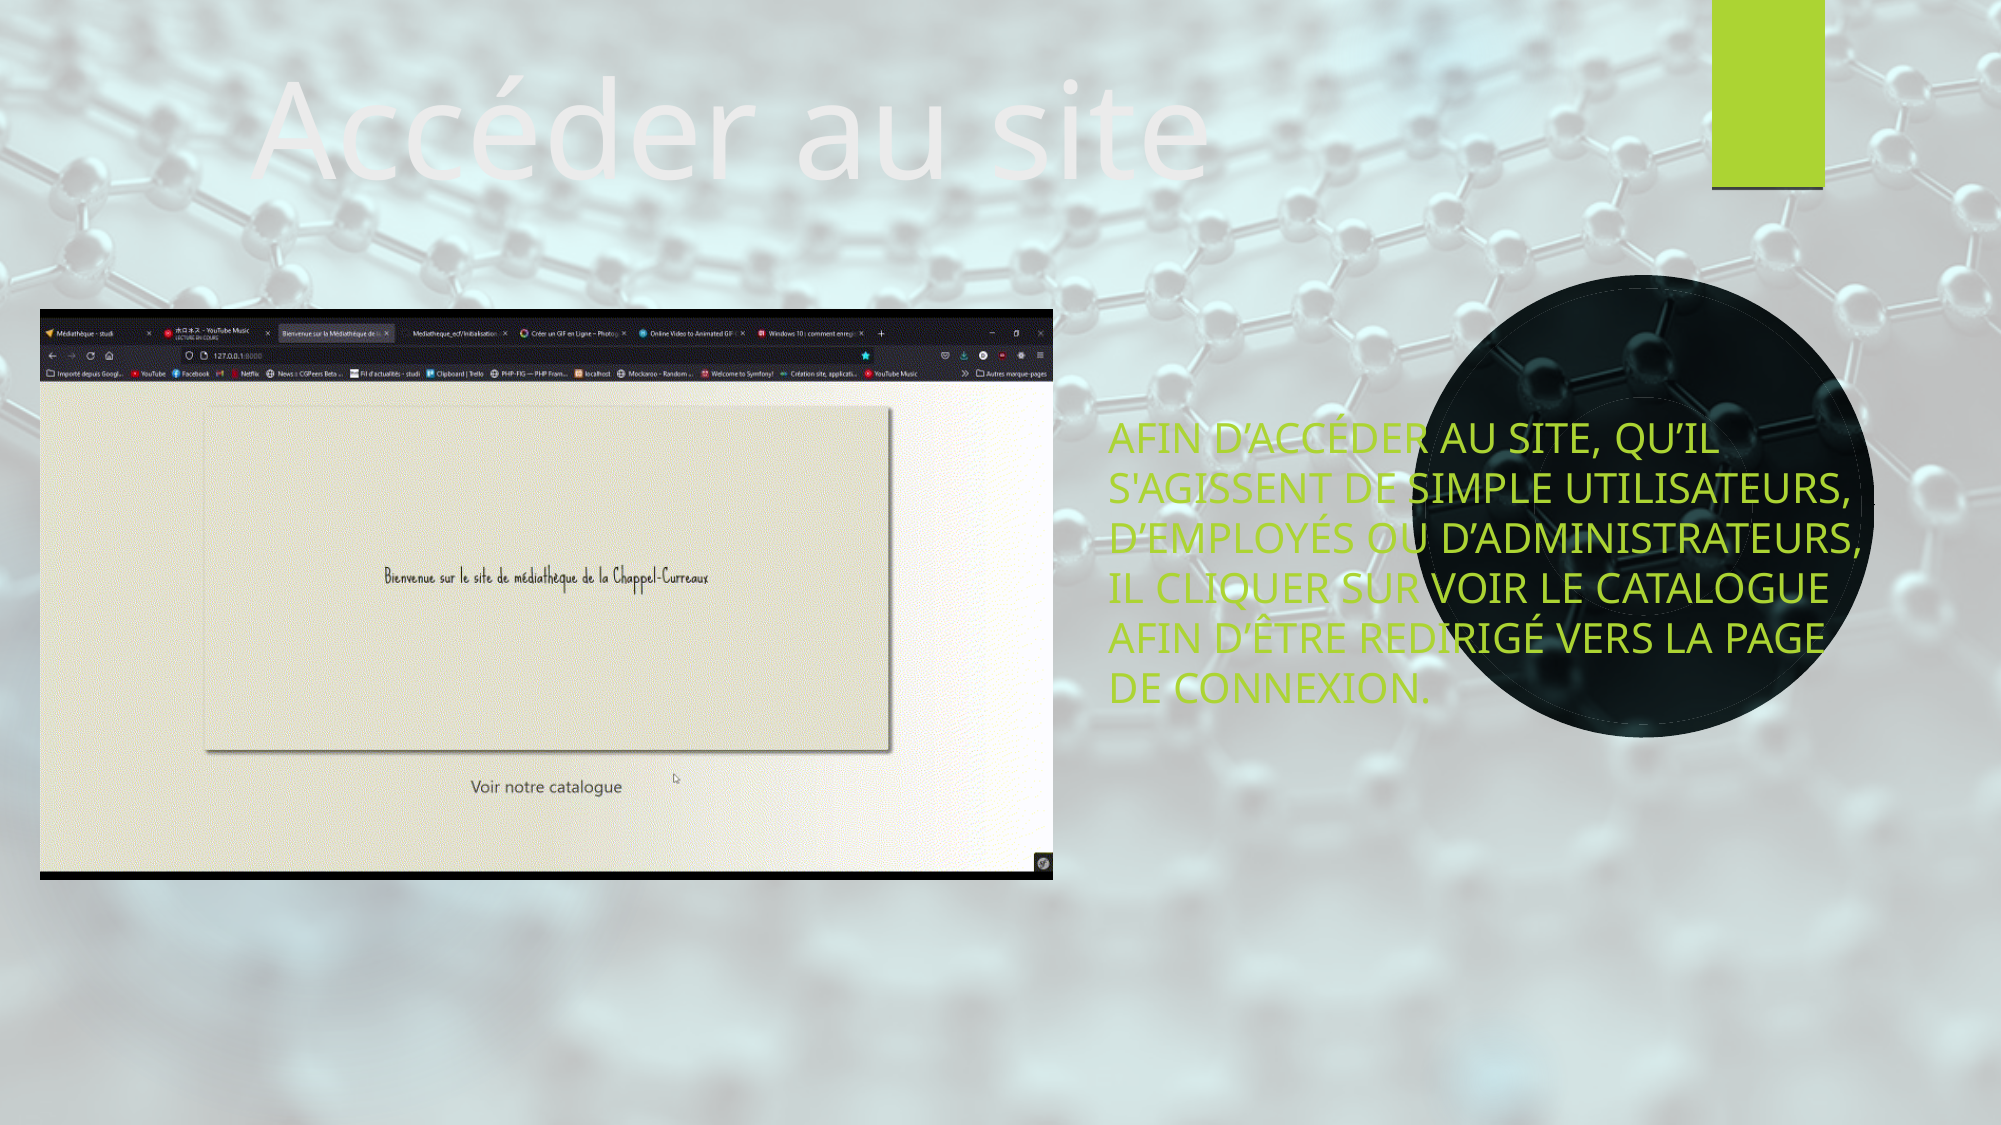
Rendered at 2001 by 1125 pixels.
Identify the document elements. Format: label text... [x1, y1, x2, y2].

title Accéder au site [235, 35, 1684, 215]
picture [0, 0, 2000, 1125]
text_box [1712, 0, 1825, 187]
subtitle Afin d’accéder au site, qu’il s'agissent de simple utilisateurs, d’employés ou d’administrateurs, il cliquer sur voir le catalogue afin d’être redirigé vers la page de connexion. [1093, 404, 1888, 786]
